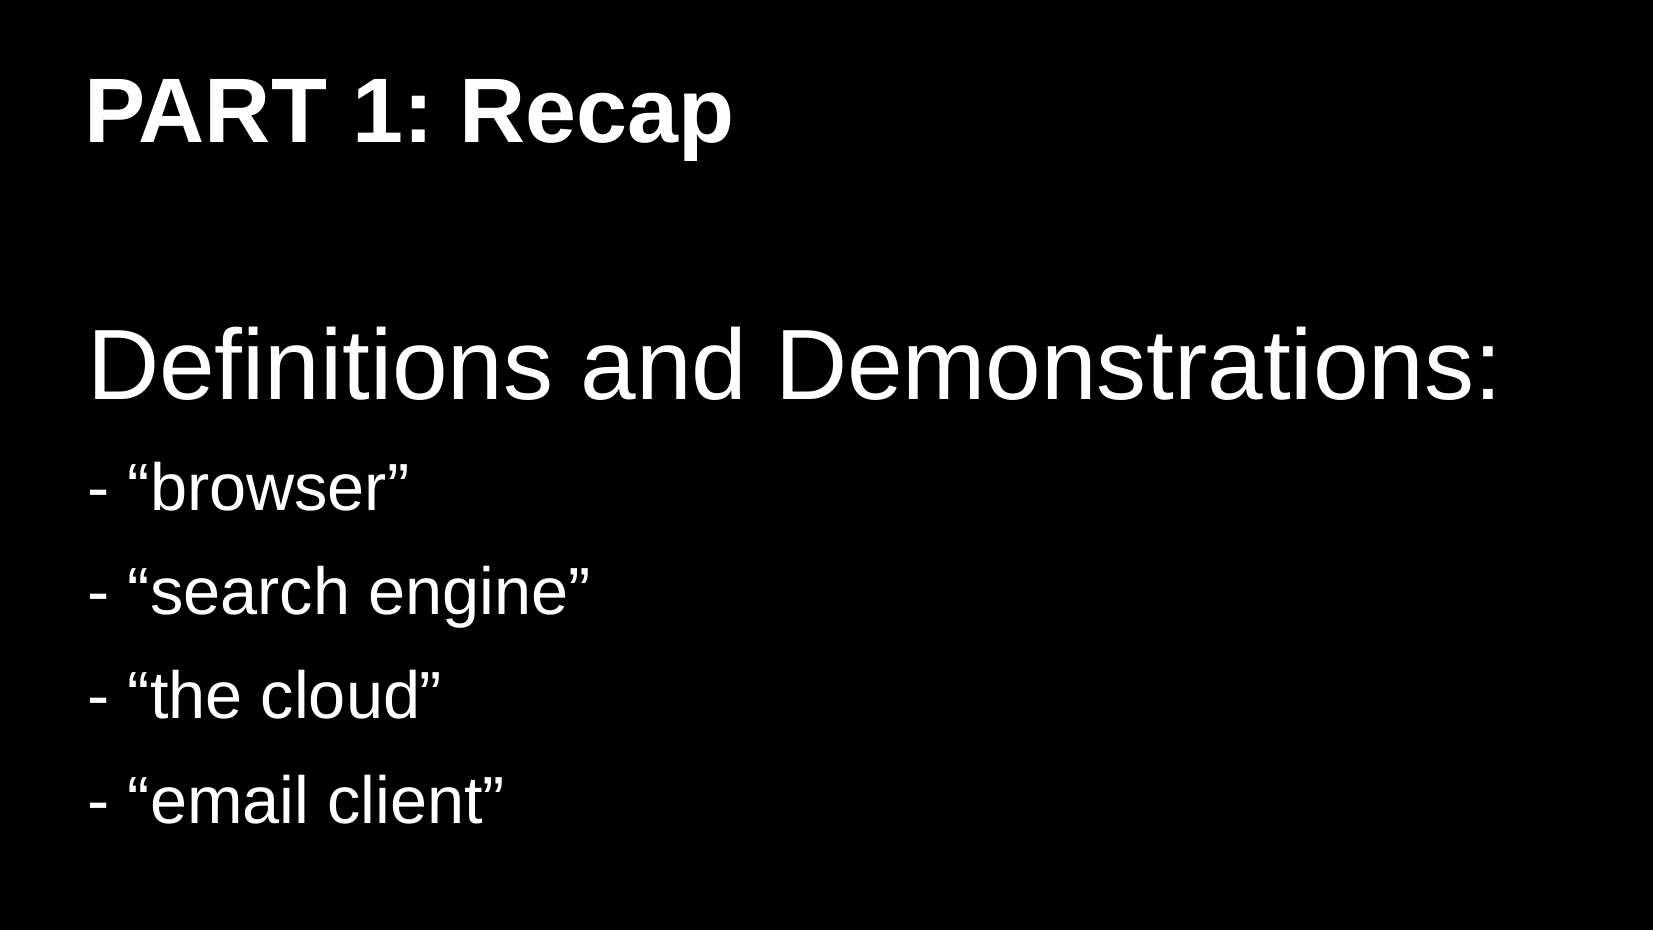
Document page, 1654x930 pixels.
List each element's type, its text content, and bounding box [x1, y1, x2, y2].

title PART 1: Recap [84, 56, 1561, 166]
list Definitions and Demonstrations: - “browser” - “search engine” - “the cloud” - “email client” [87, 308, 1573, 841]
